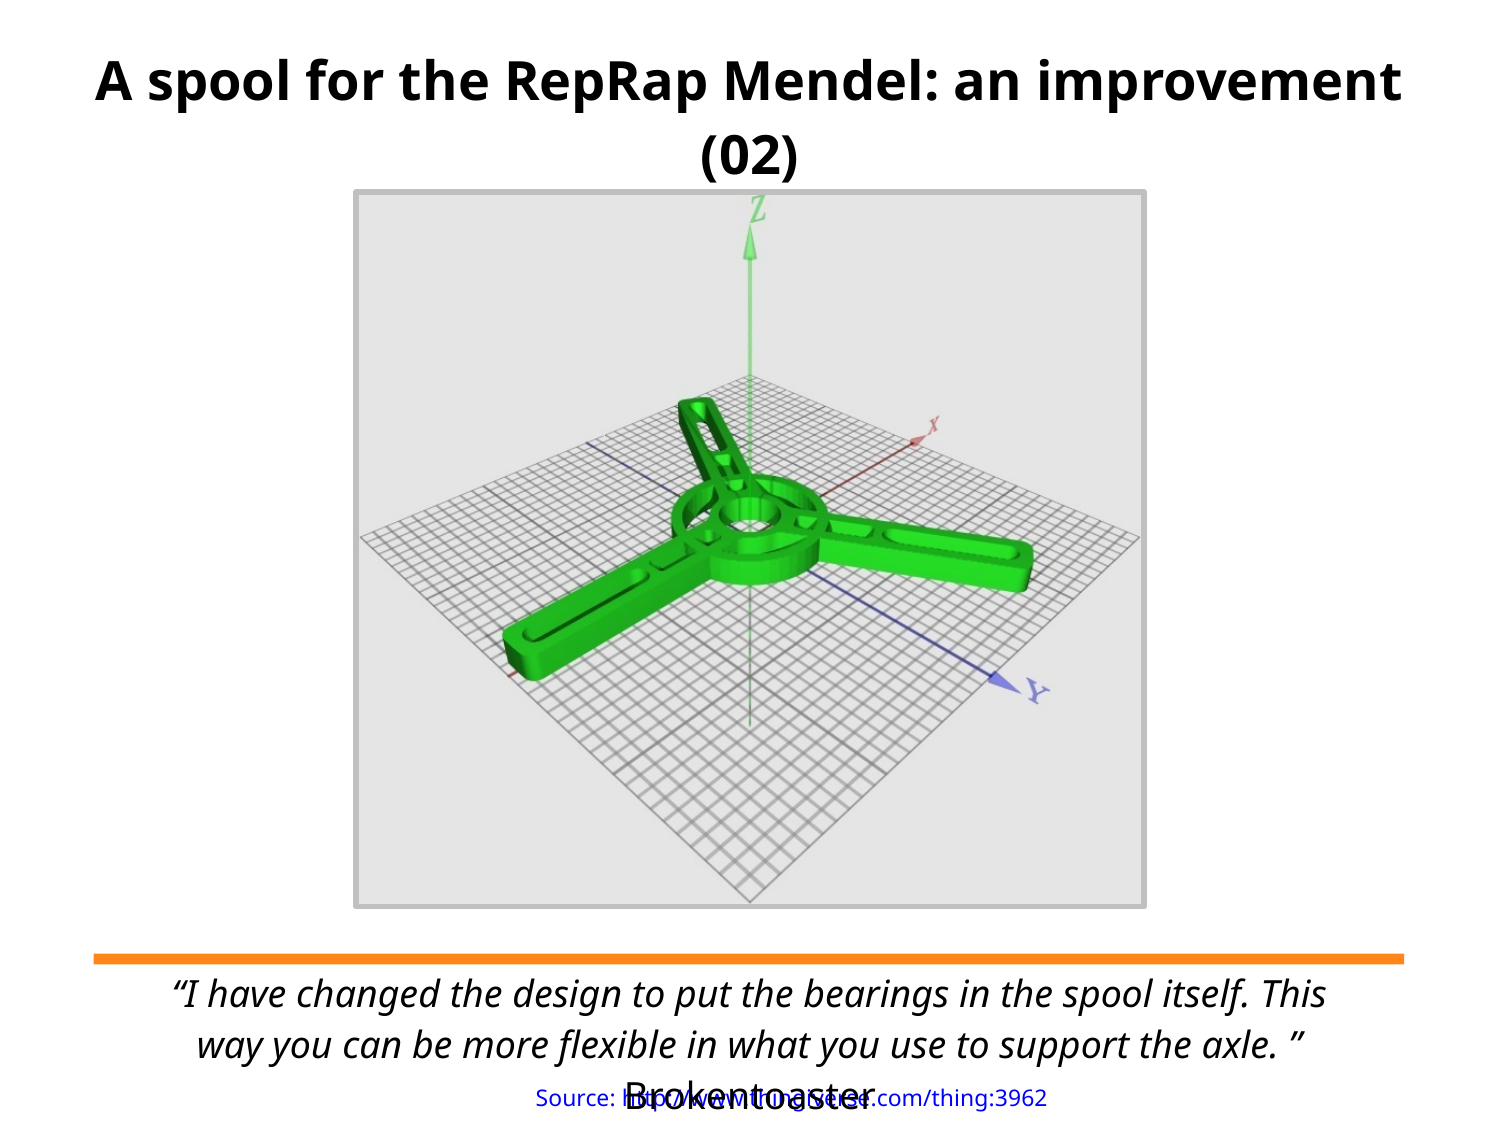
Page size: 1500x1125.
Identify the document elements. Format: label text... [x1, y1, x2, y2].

text_box Source: http://www.thingiverse.com/thing:3962 [520, 1074, 980, 1115]
text_box “I have changed the design to put the bearings in the spool itself. This way you can be more flexible in what you use to support the axle. ” Brokentoaster [128, 960, 1372, 1064]
title A spool for the RepRap Mendel: an improvement (02) [75, 44, 1426, 188]
picture [0, 0, 1500, 1125]
